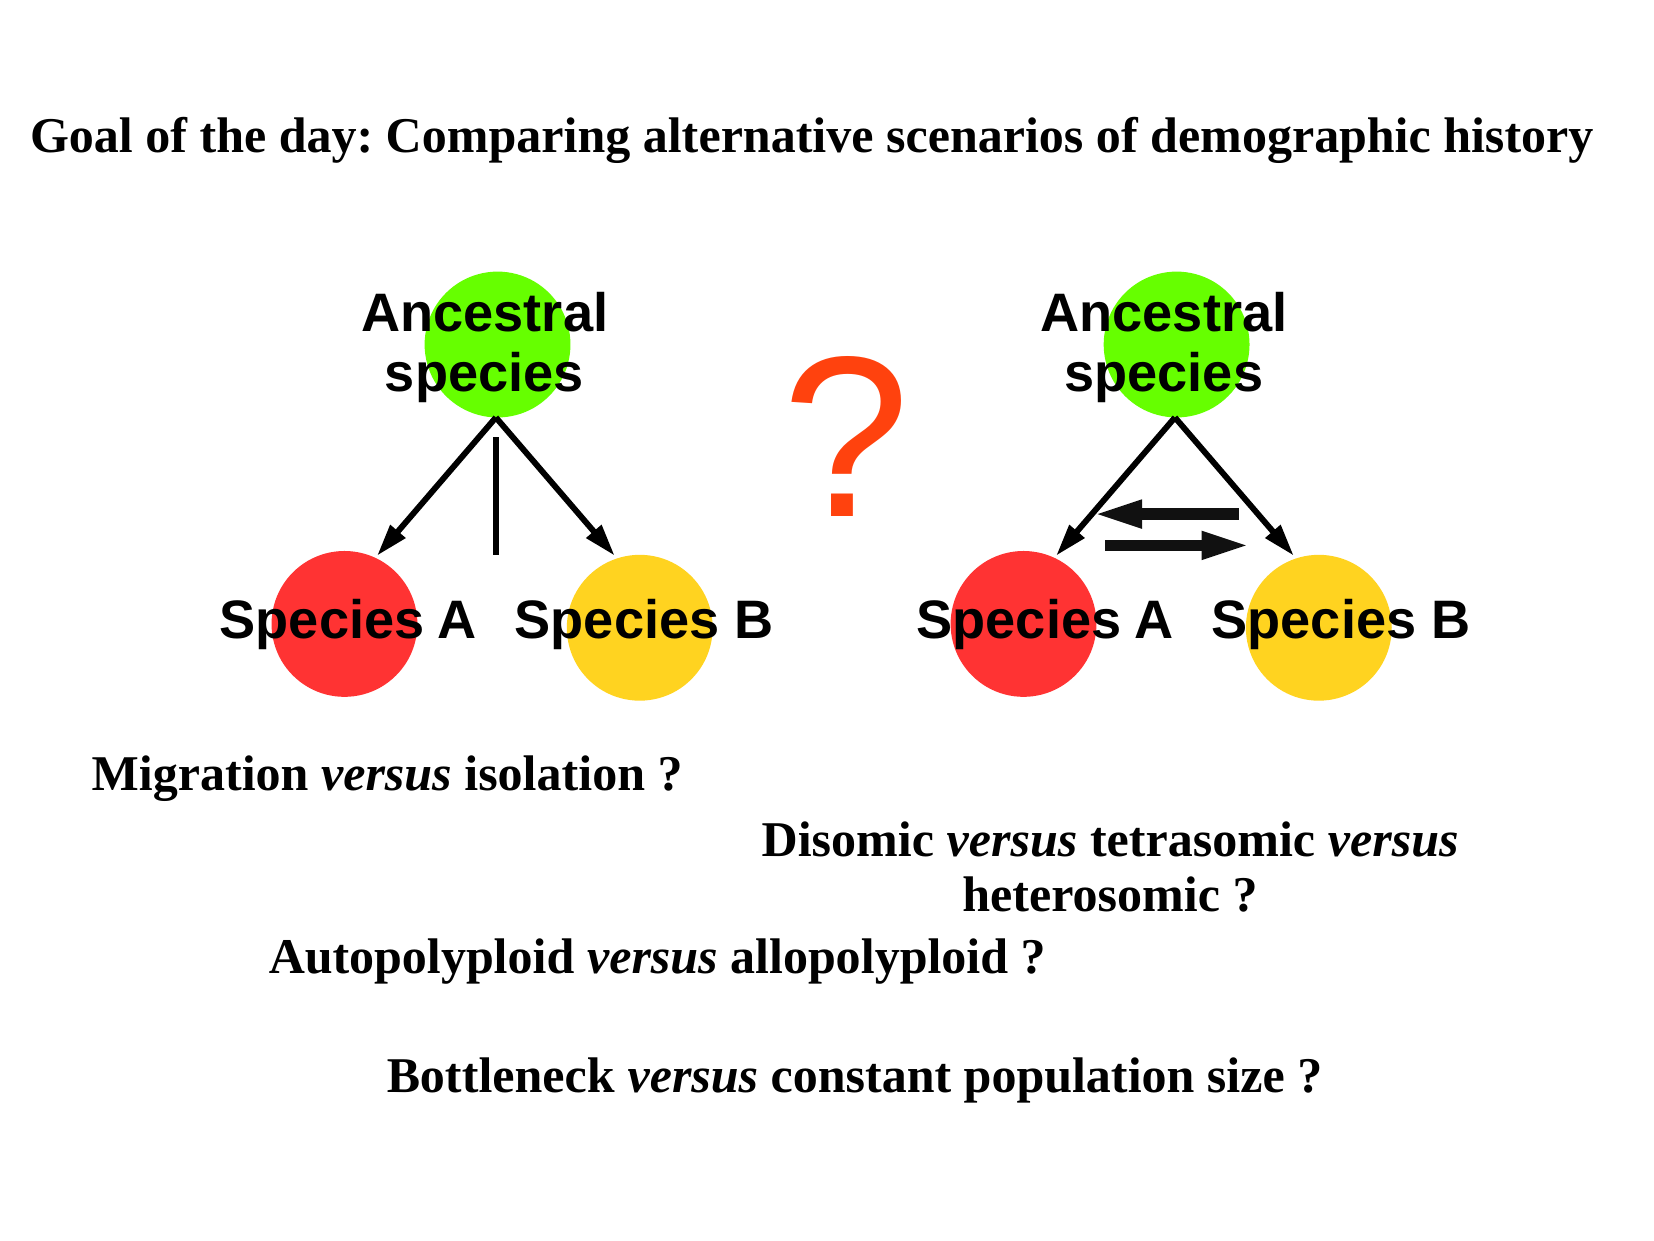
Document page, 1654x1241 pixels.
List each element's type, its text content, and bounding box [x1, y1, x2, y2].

text_box ? [767, 301, 925, 573]
text_box Bottleneck versus constant population size ? [372, 1040, 1359, 1166]
text_box [583, 554, 696, 581]
text_box [467, 411, 528, 418]
text_box [964, 550, 1083, 581]
text_box Disomic versus tetrasomic versus heterosomic ? [667, 804, 1553, 985]
text_box Species A [901, 581, 1189, 658]
text_box Species B [499, 581, 790, 658]
text_box Species A [204, 581, 493, 658]
text_box [573, 658, 707, 701]
text_box [285, 550, 404, 581]
text_box [959, 658, 1089, 697]
text_box [1146, 411, 1207, 418]
text_box [1252, 658, 1386, 701]
text_box Autopolyploid versus allopolyploid ? [253, 922, 1140, 1017]
text_box Ancestral species [346, 274, 645, 411]
text_box Goal of the day: Comparing alternative scenarios of demographic history [15, 100, 1613, 171]
text_box Ancestral species [1025, 274, 1324, 411]
text_box Migration versus isolation ? [76, 738, 753, 920]
text_box [279, 658, 409, 697]
text_box Species B [1196, 581, 1487, 658]
text_box [1262, 554, 1375, 581]
